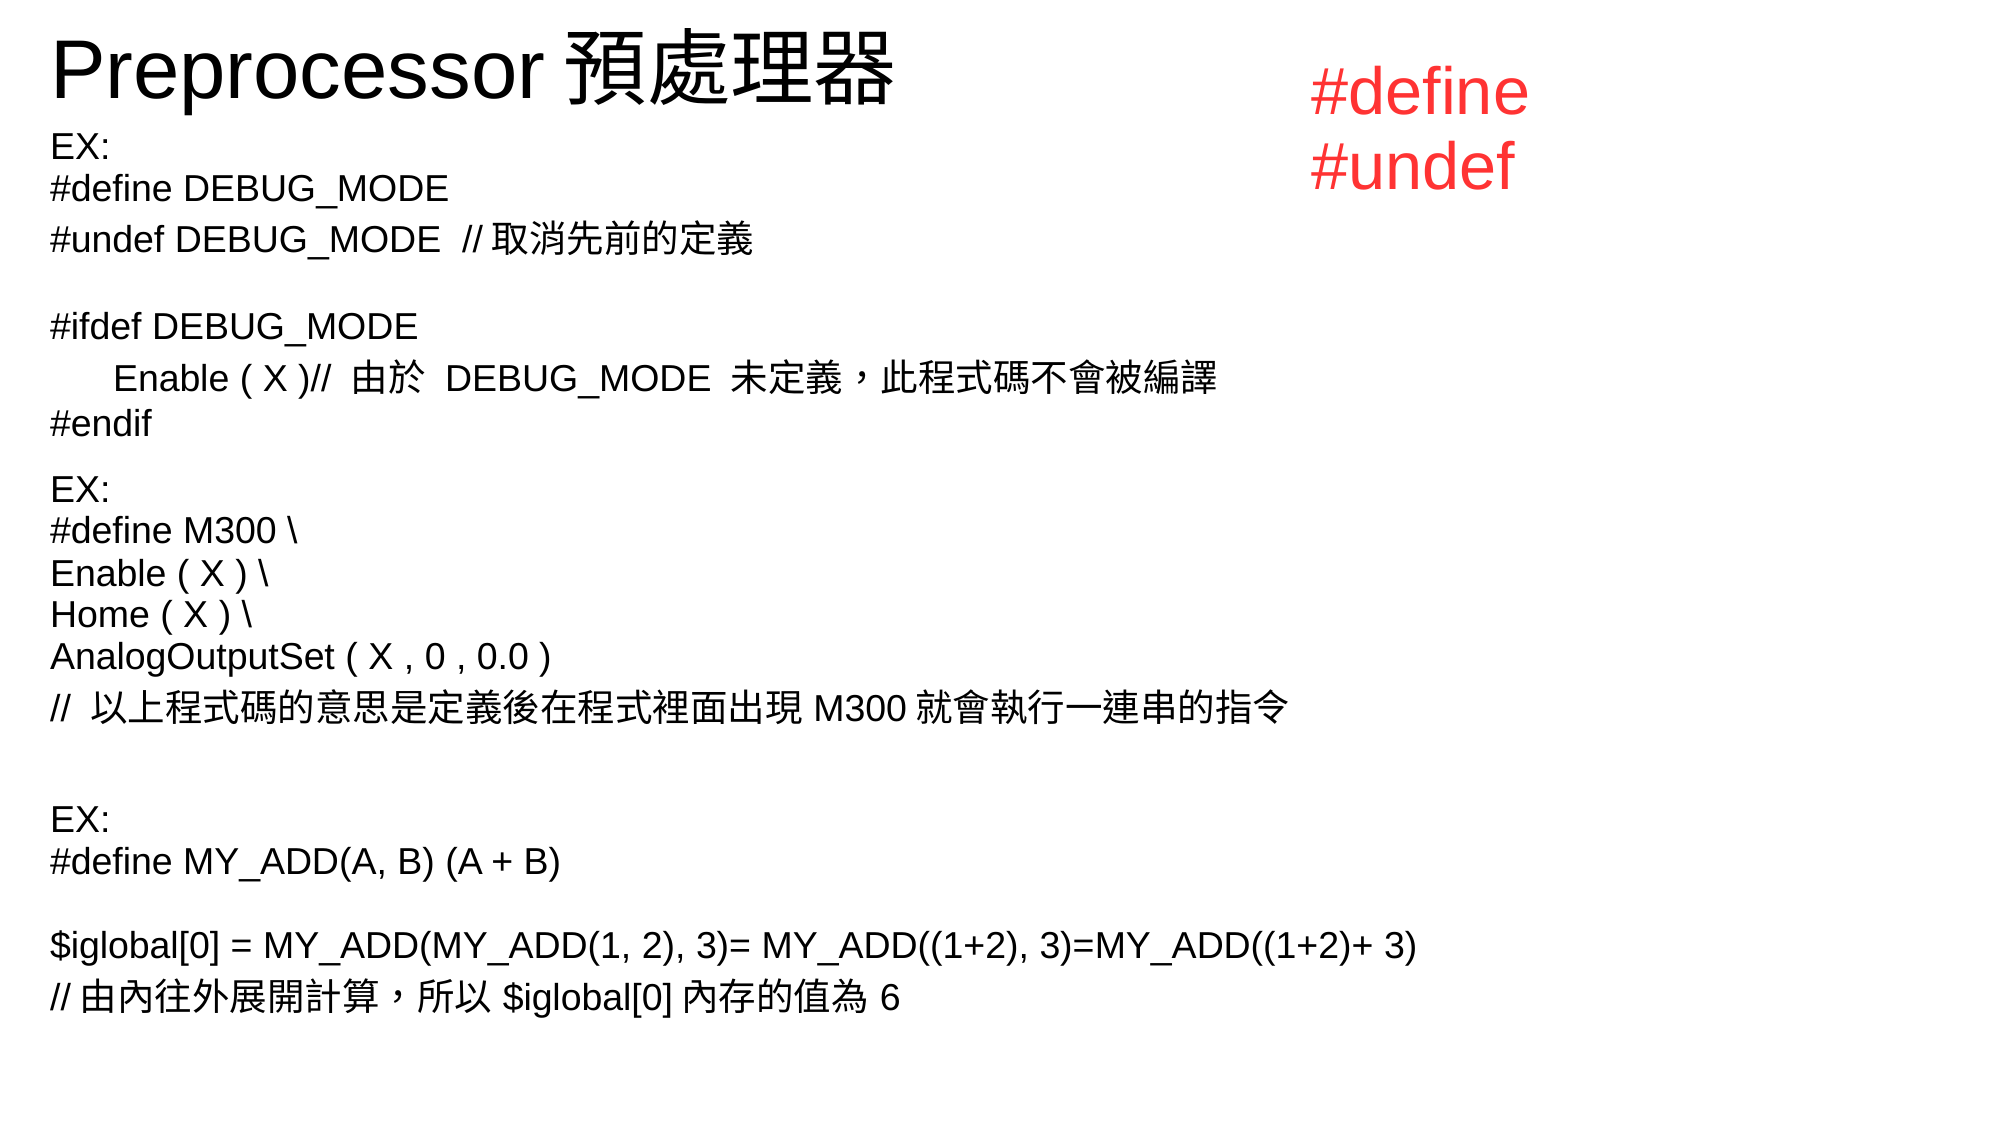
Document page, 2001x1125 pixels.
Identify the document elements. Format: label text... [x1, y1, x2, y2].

text_box EX: #define MY_ADD(A, B) (A + B) $iglobal[0] = MY_ADD(MY_ADD(1, 2), 3)= MY_ADD((1+2), 3)=MY_ADD((1+2)+ 3) //由內往外展開計算，所以$iglobal[0]內存的值為6 [35, 791, 1678, 1030]
text_box EX: #define M300 \ Enable ( X ) \ Home ( X ) \ AnalogOutputSet ( X , 0 , 0.0 ) // 以上程式碼的意思是定義後在程式裡面出現M300就會執行一連串的指令 [35, 460, 1490, 791]
text_box EX: #define DEBUG_MODE #undef DEBUG_MODE //取消先前的定義 #ifdef DEBUG_MODE Enable ( X )// 由於 DEBUG_MODE 未定義，此程式碼不會被編譯 #endif [35, 118, 1714, 496]
text_box #define #undef [1297, 47, 1689, 212]
text_box Preprocessor預處理器 [35, 0, 1548, 118]
